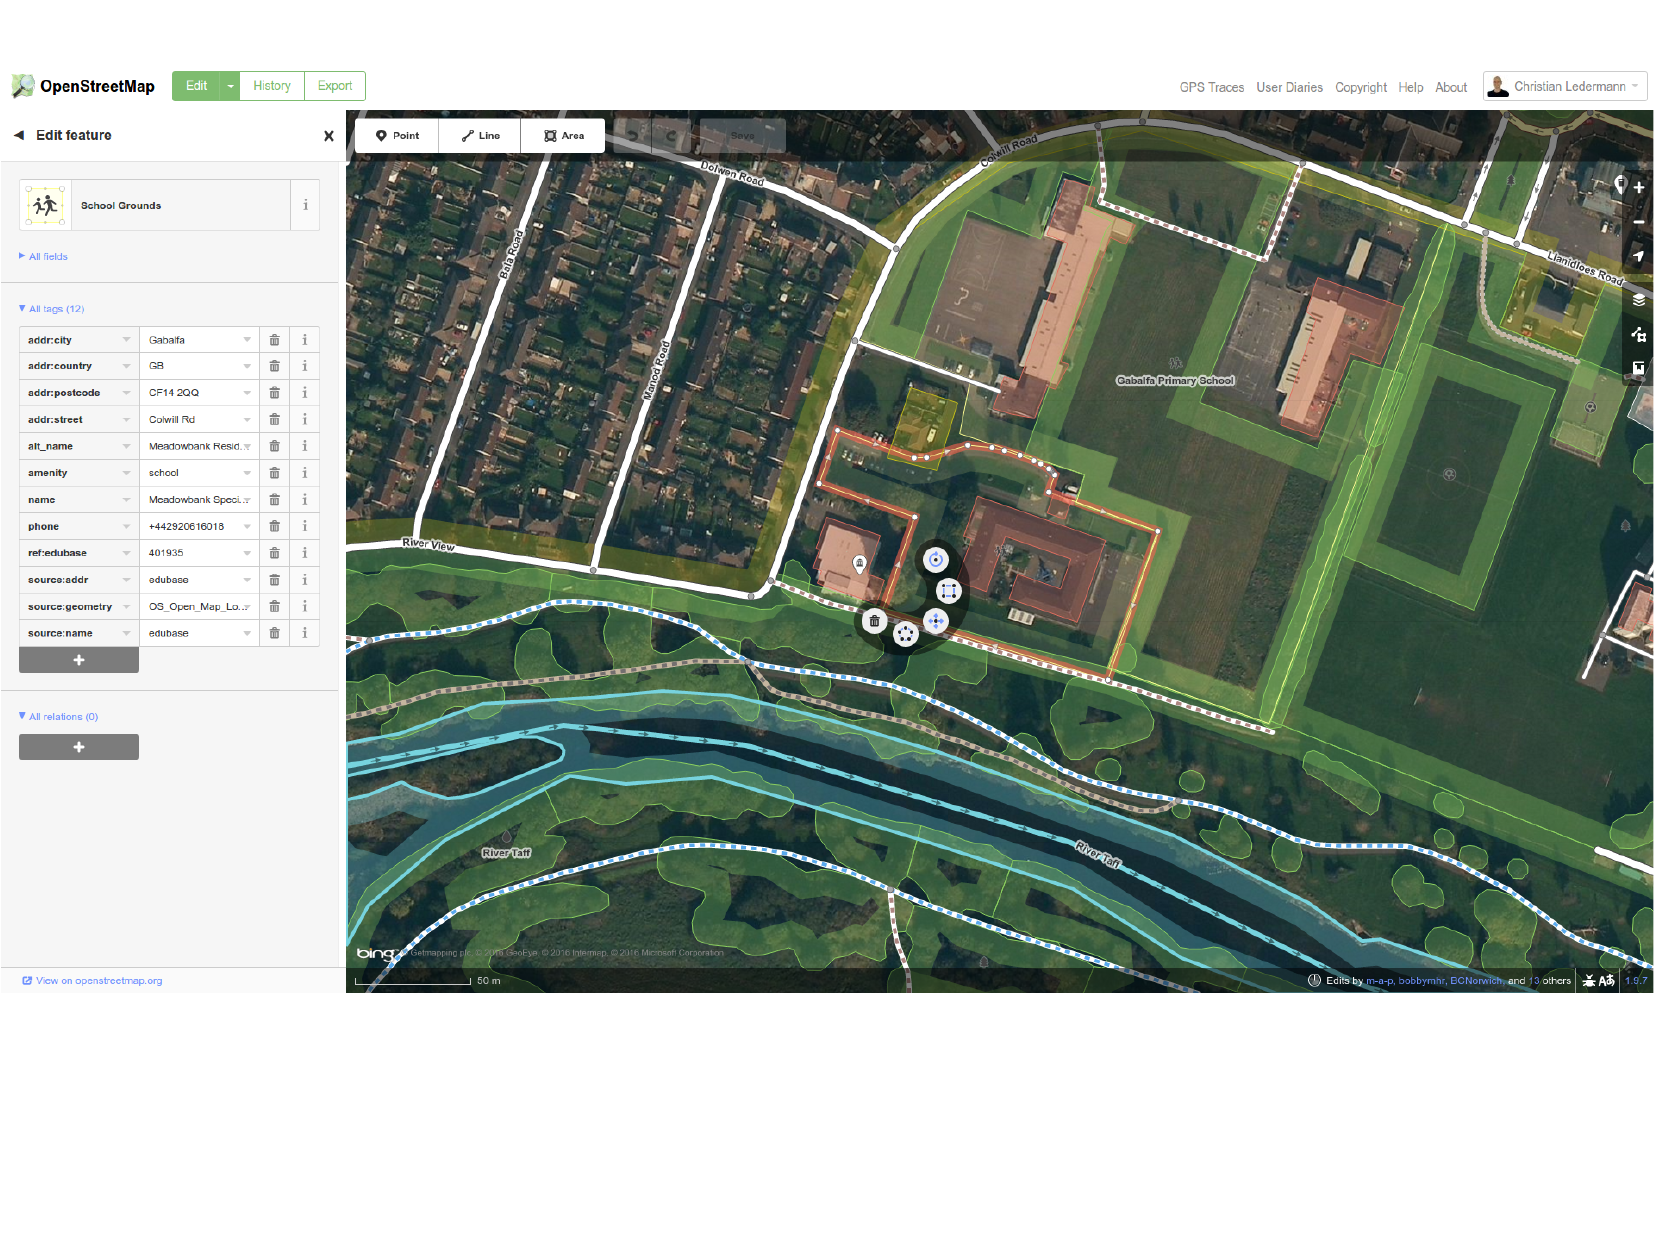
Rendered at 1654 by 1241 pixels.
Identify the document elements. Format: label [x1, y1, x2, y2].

picture [1, 62, 1654, 993]
